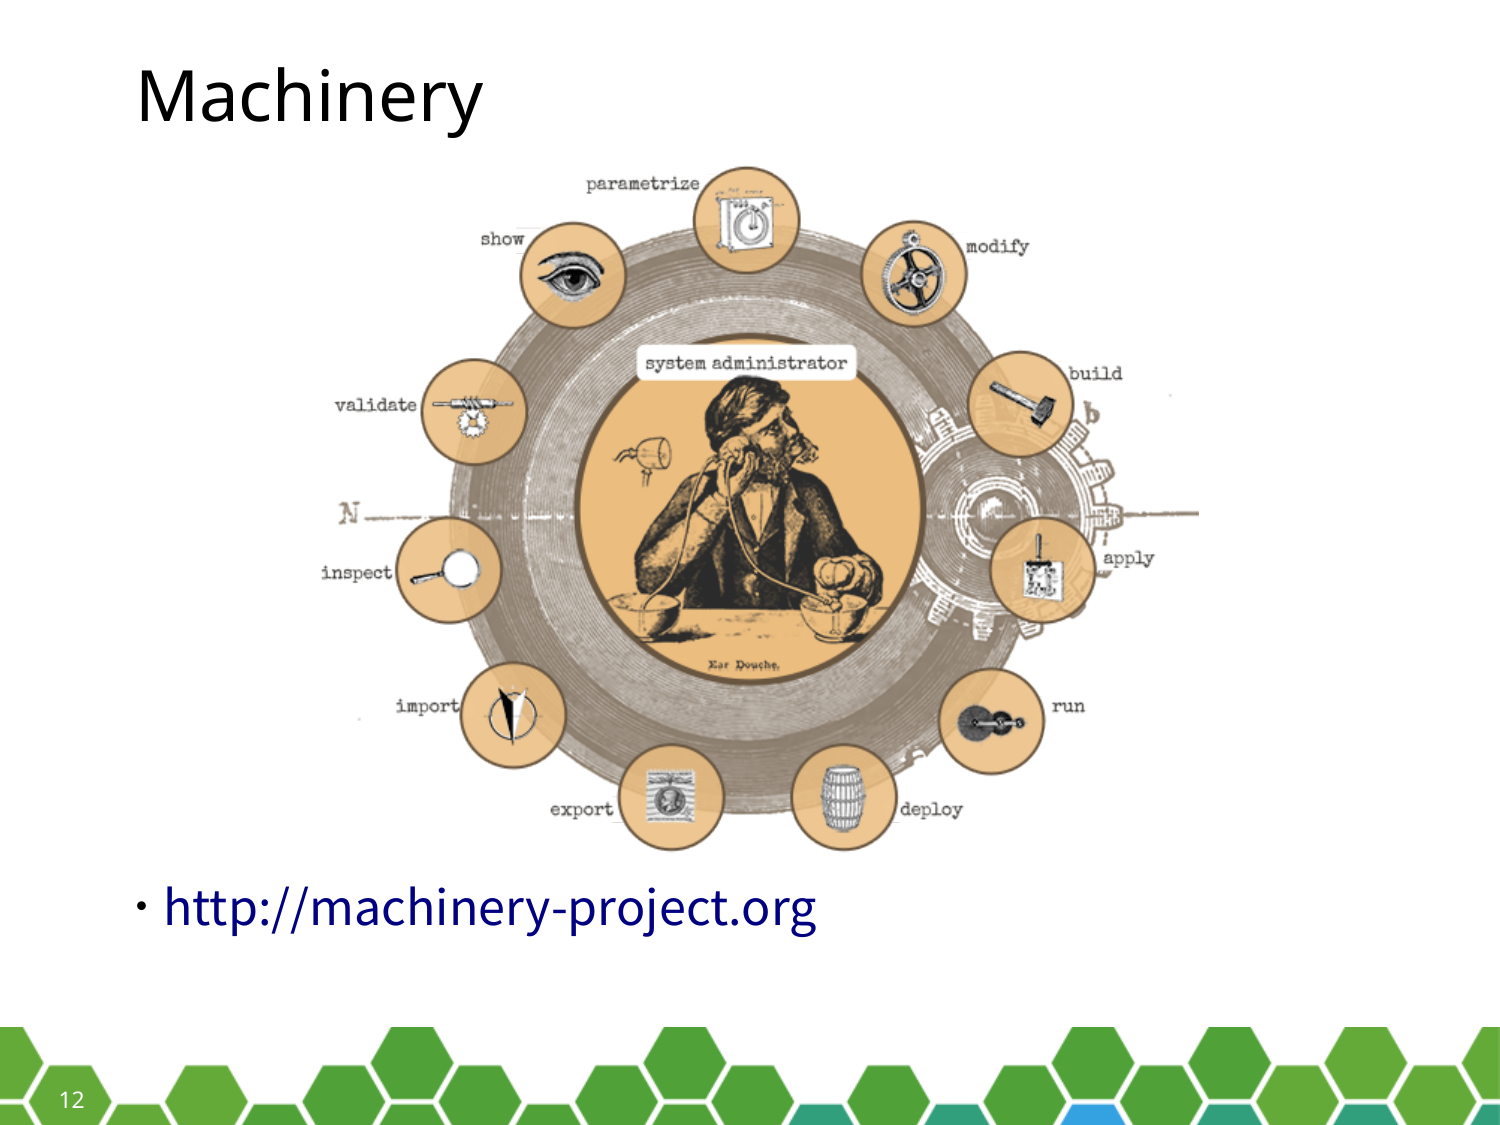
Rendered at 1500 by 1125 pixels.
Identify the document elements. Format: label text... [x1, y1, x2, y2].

picture [0, 1027, 1500, 1125]
picture [301, 146, 1199, 863]
title Machinery [135, 12, 1372, 175]
list http://machinery-project.org [135, 226, 1372, 880]
